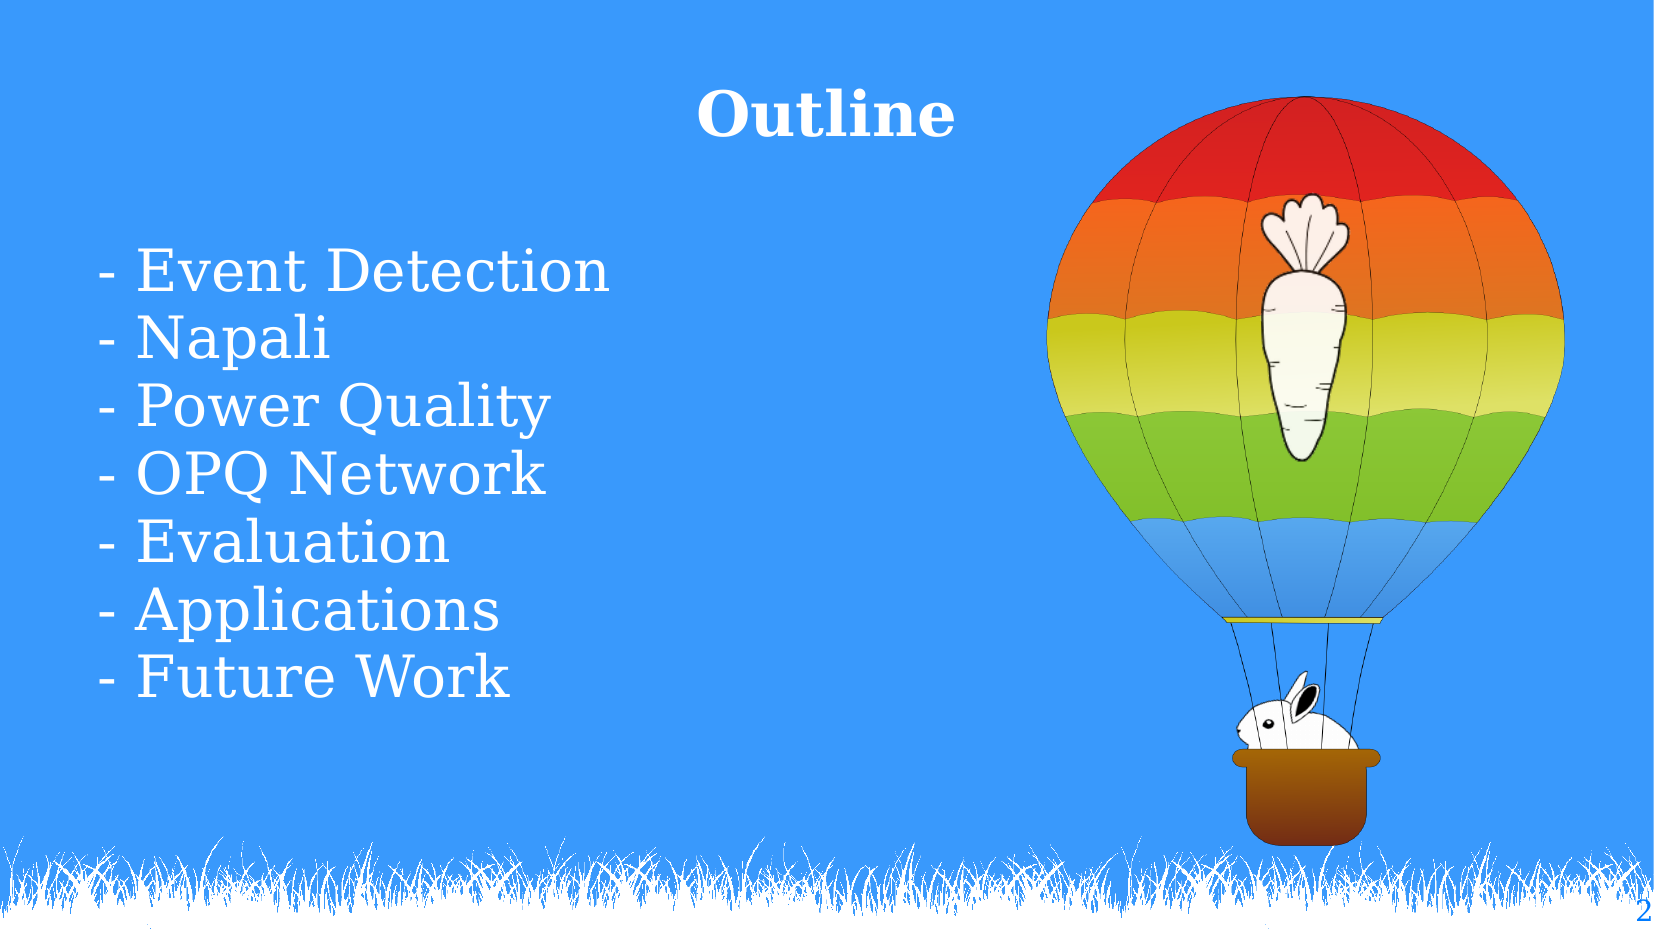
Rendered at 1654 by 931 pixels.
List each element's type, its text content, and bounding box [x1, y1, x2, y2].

text_box - Event Detection - Napali - Power Quality - OPQ Network - Evaluation - Applications - Future Work [82, 229, 1576, 875]
picture [0, 0, 1654, 931]
title [82, 37, 1571, 193]
